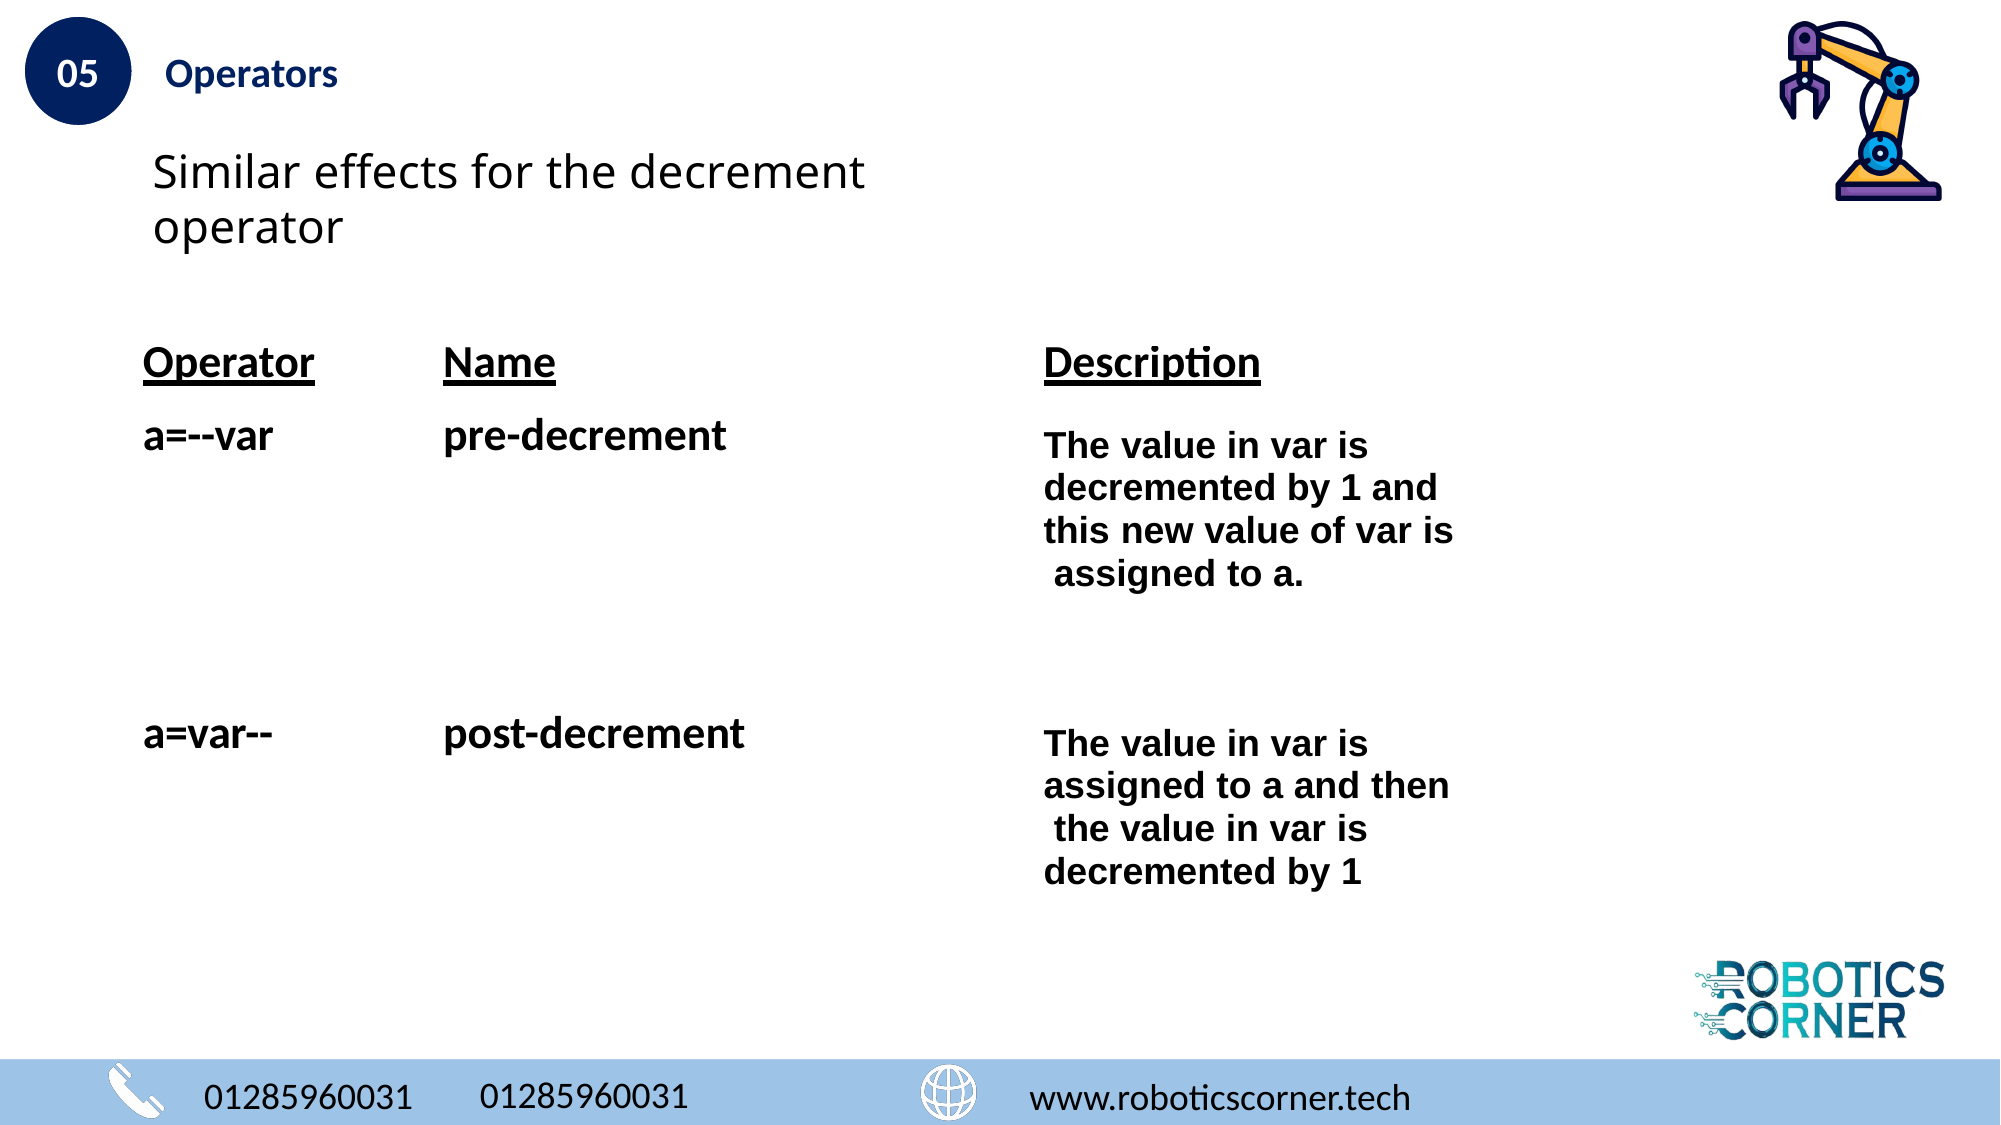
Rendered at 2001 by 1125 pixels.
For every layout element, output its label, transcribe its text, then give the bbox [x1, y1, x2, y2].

text_box [0, 1059, 915, 1125]
table_cell pre-decrement [381, 410, 896, 667]
table_cell post-decrement [381, 669, 896, 908]
text_box 05 [22, 14, 134, 128]
text_box Operators [150, 38, 697, 103]
table_cell The value in var is assigned to a and then the value in var is decremented by 1 [898, 669, 1458, 908]
picture [1680, 859, 1953, 1059]
text_box www.roboticscorner.tech [1014, 1065, 1531, 1125]
picture [103, 1057, 170, 1124]
table_cell a=var-- [139, 669, 380, 908]
picture [915, 1059, 981, 1125]
table_cell The value in var is decremented by 1 and this new value of var is assigned to a. [898, 410, 1458, 667]
table_header Operator [139, 346, 380, 408]
picture [1771, 21, 1950, 201]
text_box 01285960031 [465, 1063, 811, 1124]
text_box 01285960031 [189, 1064, 495, 1125]
table_cell a=--var [139, 410, 380, 667]
text_box [981, 1059, 2000, 1125]
title Similar effects for the decrement operator [150, 101, 960, 292]
table_header Name [381, 346, 896, 408]
table_header Description [898, 346, 1458, 408]
